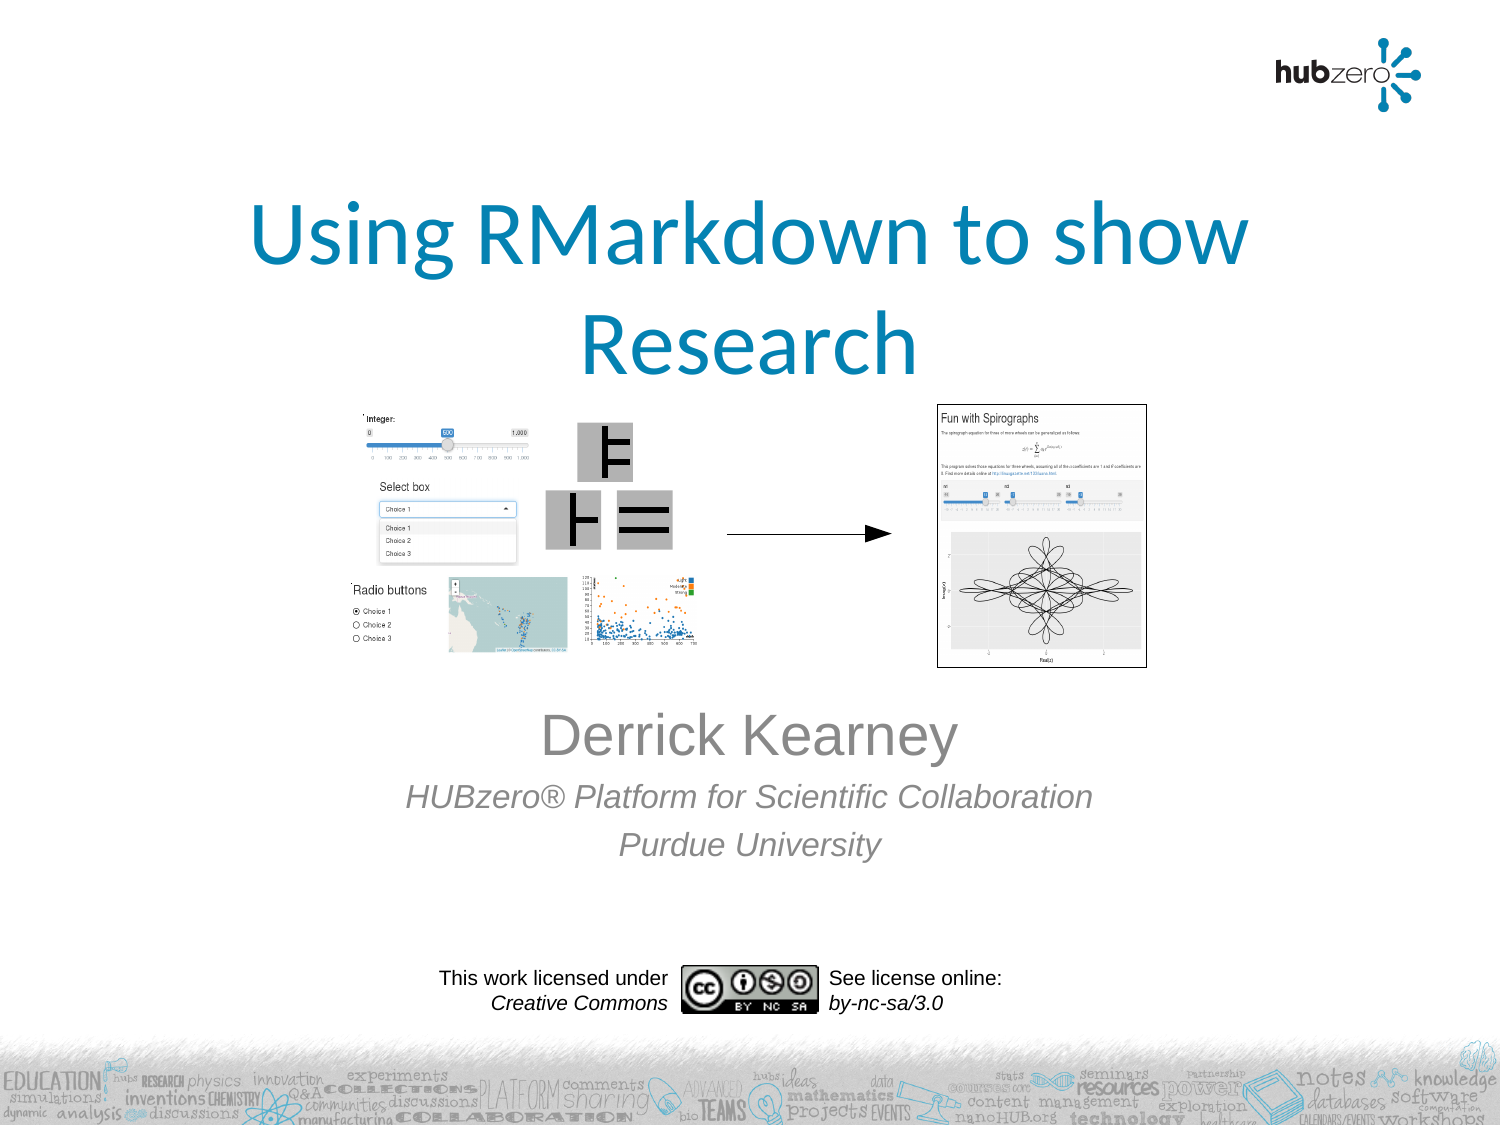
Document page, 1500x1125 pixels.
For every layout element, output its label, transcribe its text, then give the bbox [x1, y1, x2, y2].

text_box This work licensed under Creative Commons [423, 956, 684, 1023]
picture [351, 583, 428, 644]
subtitle Derrick Kearney HUBzero® Platform for Scientific Collaboration Purdue University [24, 689, 1476, 903]
picture [684, 965, 814, 1014]
picture [447, 575, 569, 654]
text_box [545, 490, 602, 550]
picture [1272, 35, 1424, 115]
picture [937, 404, 1147, 668]
text_box See license online: by-nc-sa/3.0 [814, 956, 1018, 1023]
picture [582, 575, 697, 645]
title Using RMarkdown to show Research [112, 124, 1388, 442]
text_box [577, 422, 633, 482]
picture [363, 414, 530, 462]
text_box [616, 490, 673, 550]
picture [0, 1034, 1500, 1125]
picture [376, 478, 519, 566]
